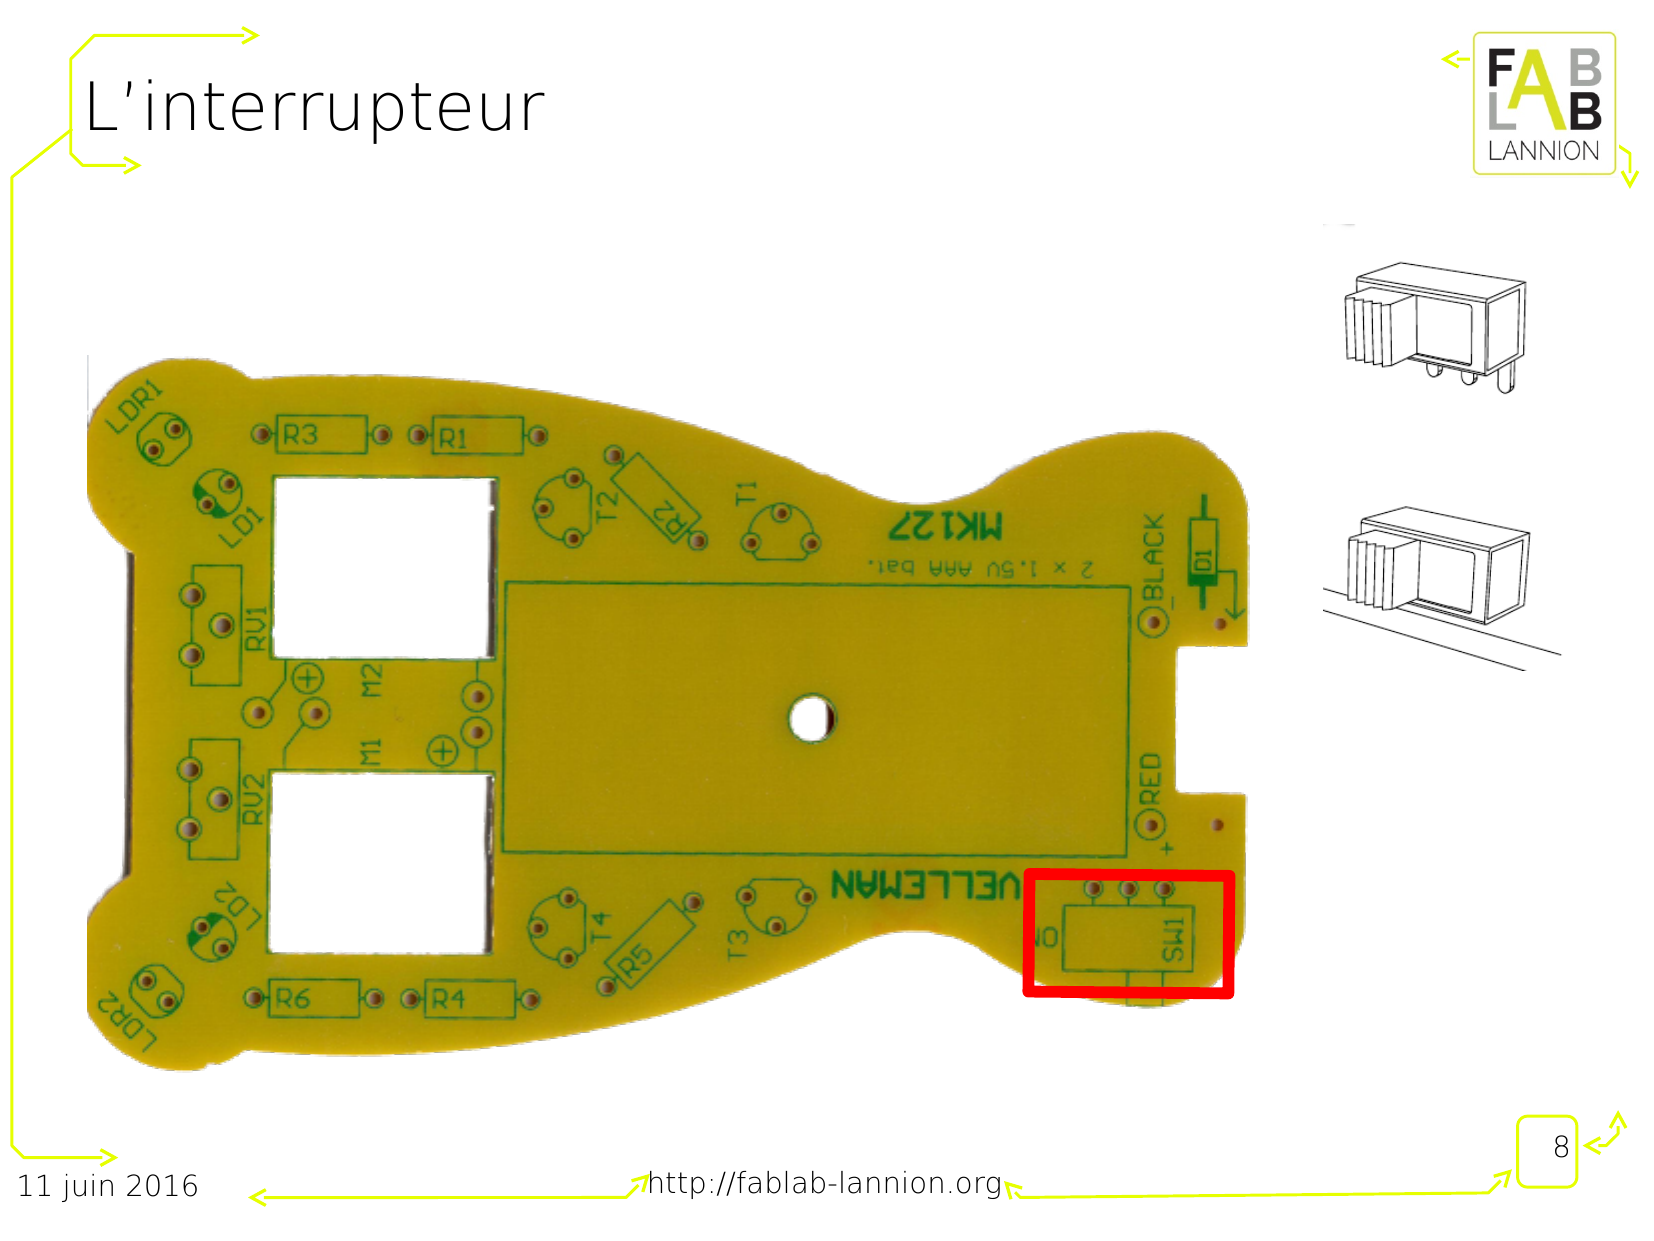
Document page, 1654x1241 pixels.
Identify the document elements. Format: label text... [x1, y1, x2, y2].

picture [1470, 29, 1619, 178]
picture [1323, 224, 1571, 671]
title L’interrupteur [82, 49, 1441, 166]
picture [87, 355, 1252, 1075]
